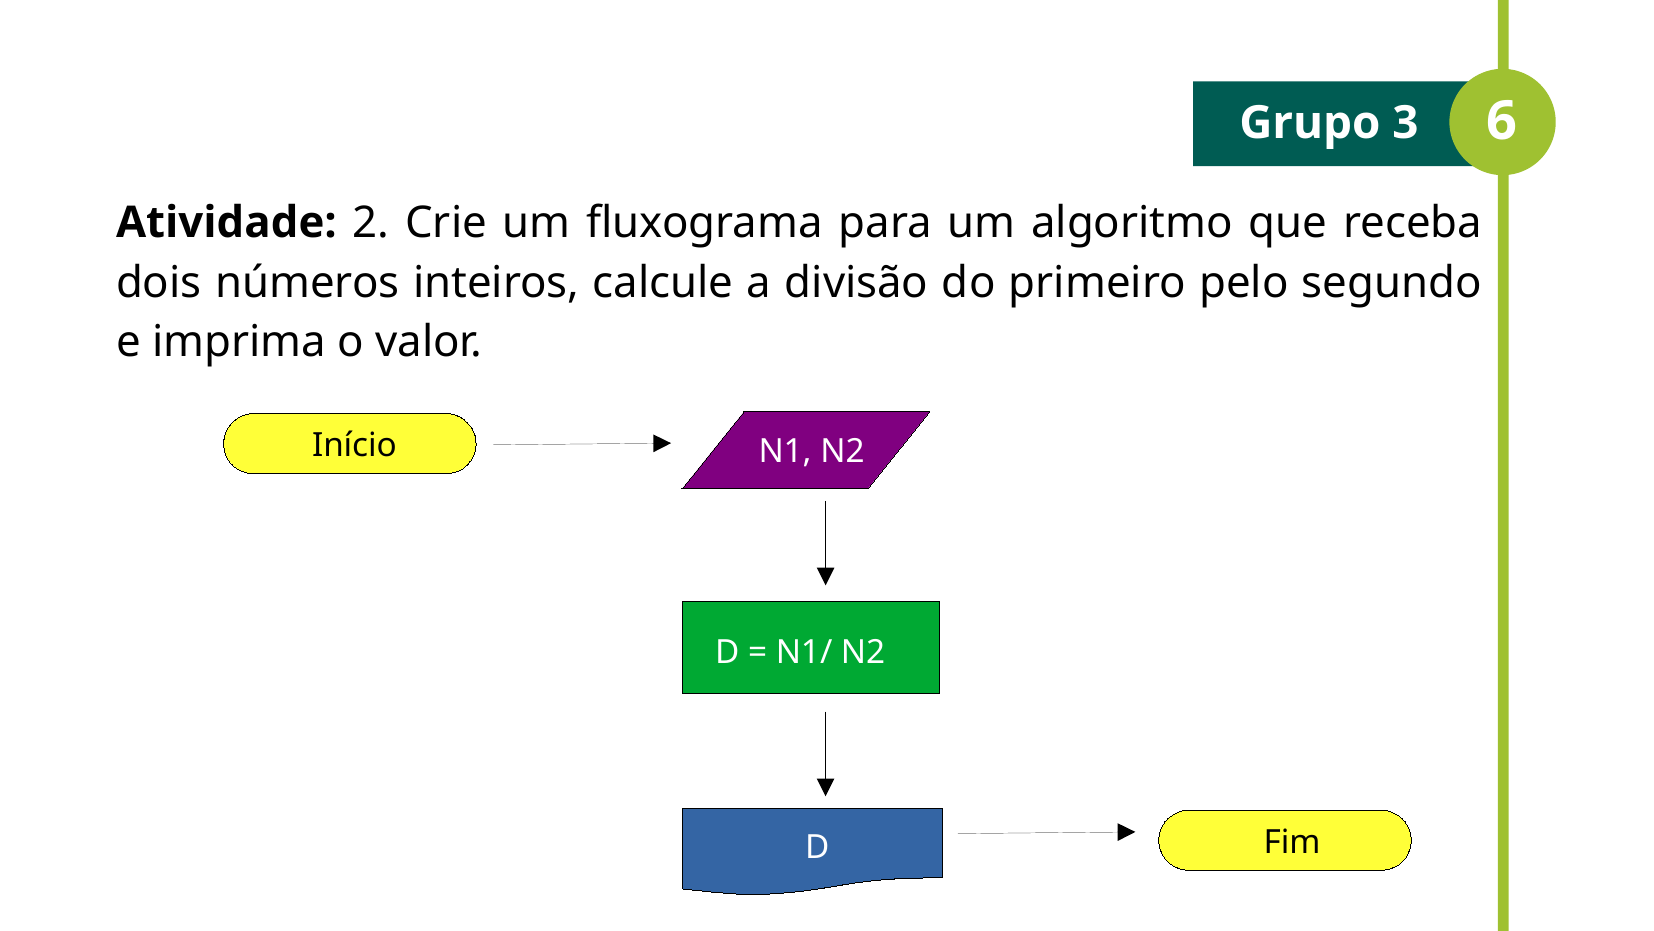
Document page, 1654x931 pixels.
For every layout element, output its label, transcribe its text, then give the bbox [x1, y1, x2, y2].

text_box [682, 808, 943, 890]
text_box [681, 411, 930, 489]
text_box [682, 601, 940, 694]
text_box Grupo 3 [1211, 81, 1434, 161]
text_box [1532, 77, 1556, 167]
text_box [1158, 810, 1248, 871]
text_box Atividade: 2. Crie um fluxograma para um algoritmo que receba dois números inteiros, calcule a divisão do primeiro pelo segundo e imprima o valor. [101, 183, 1499, 432]
text_box [1193, 81, 1453, 167]
text_box [1474, 167, 1531, 931]
text_box D [688, 815, 946, 897]
text_box [1479, 0, 1526, 74]
text_box 6 [1453, 74, 1532, 167]
text_box N1, N2 [743, 419, 910, 501]
text_box D = N1/ N2 [700, 620, 958, 702]
text_box Fim [1248, 810, 1396, 881]
text_box [1396, 814, 1412, 867]
text_box [444, 413, 477, 474]
text_box Início [297, 413, 444, 484]
text_box [223, 413, 297, 474]
